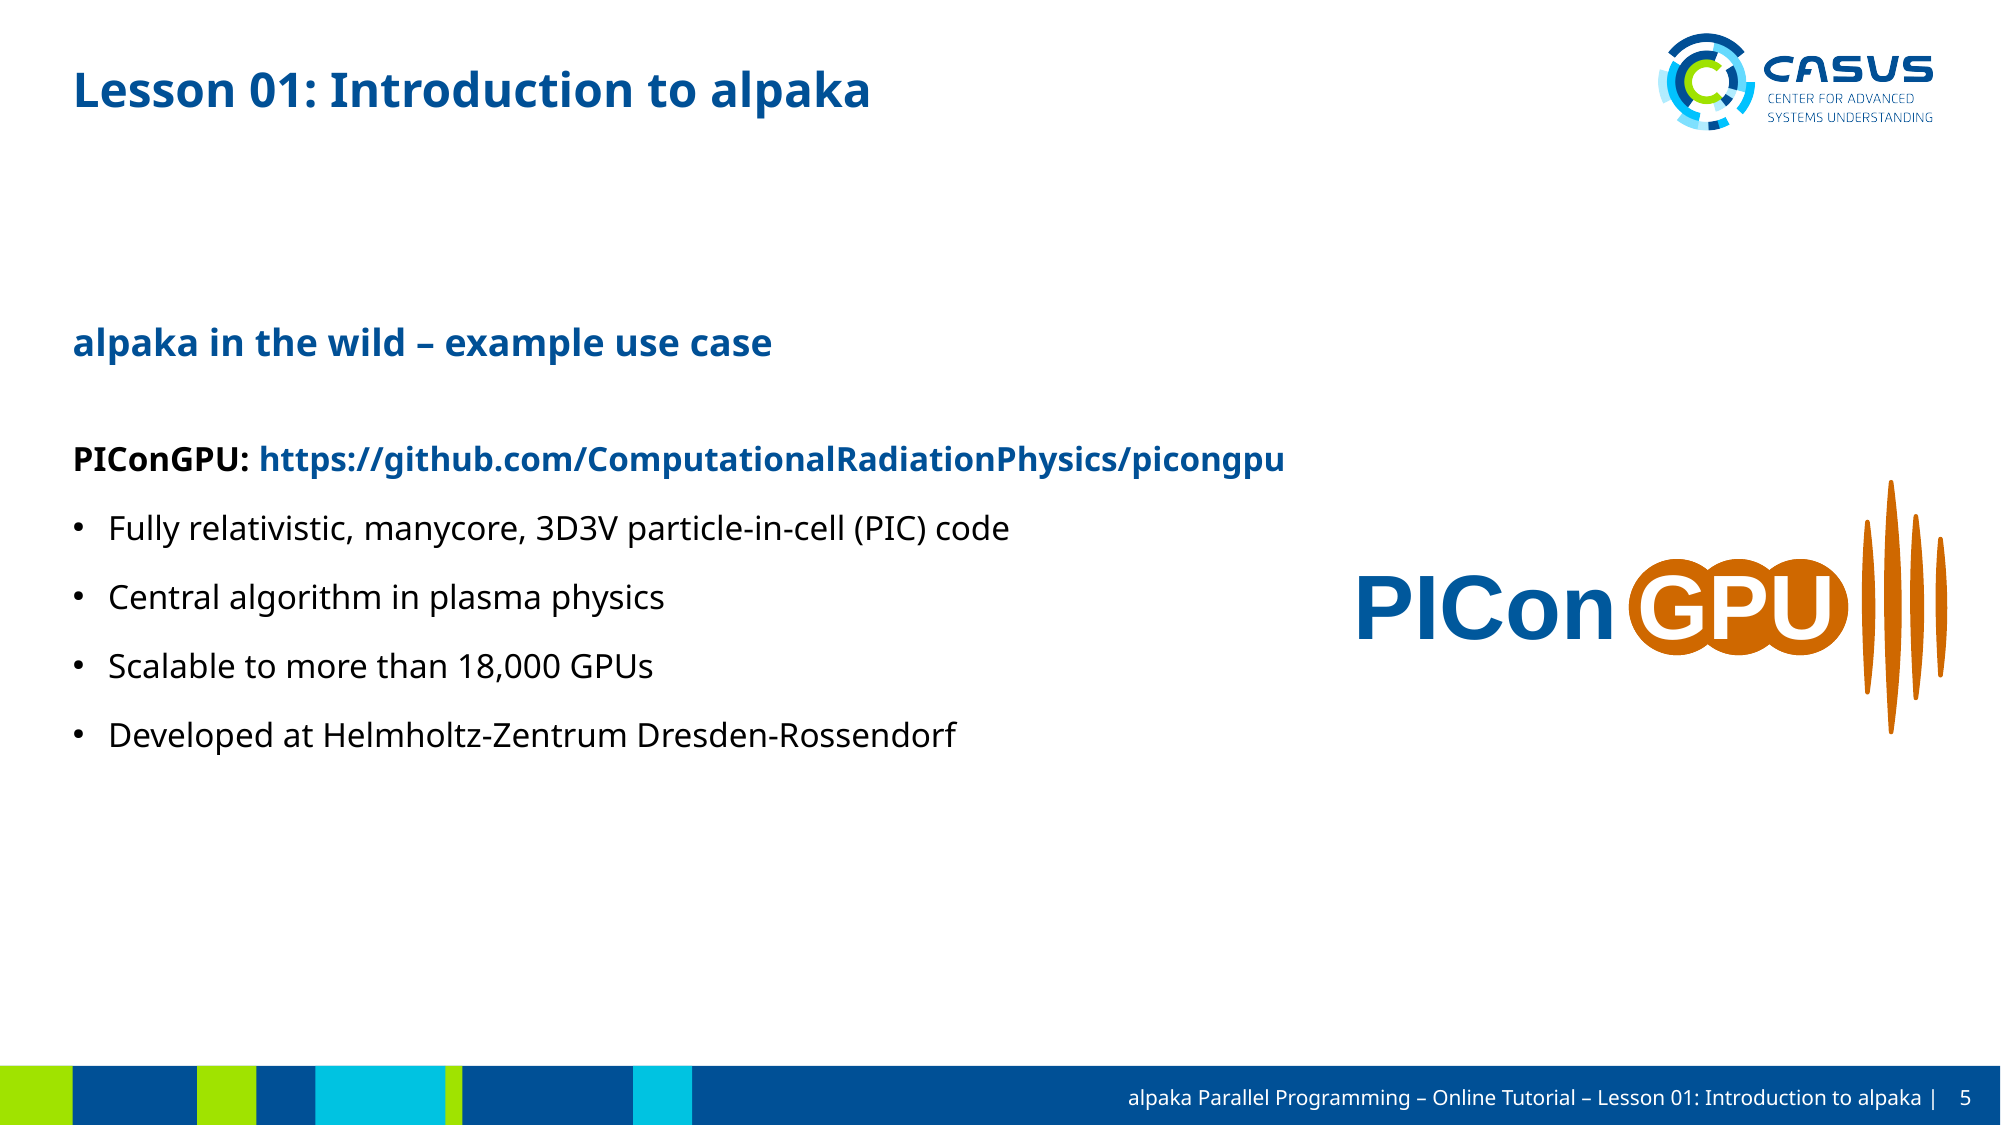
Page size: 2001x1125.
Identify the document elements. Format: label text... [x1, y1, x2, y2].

list alpaka in the wild – example use case PIConGPU: https://github.com/ComputationalRadiationPhysics/picongpu Fully relativistic, manycore, 3D3V particle-in-cell (PIC) code Central algorithm in plasma physics Scalable to more than 18,000 GPUs Developed at Helmholtz-Zentrum Dresden-Rossendorf [72, 316, 1620, 979]
picture [1658, 33, 1933, 131]
title Lesson 01: Introduction to alpaka [72, 54, 1620, 123]
picture [1347, 472, 1960, 741]
